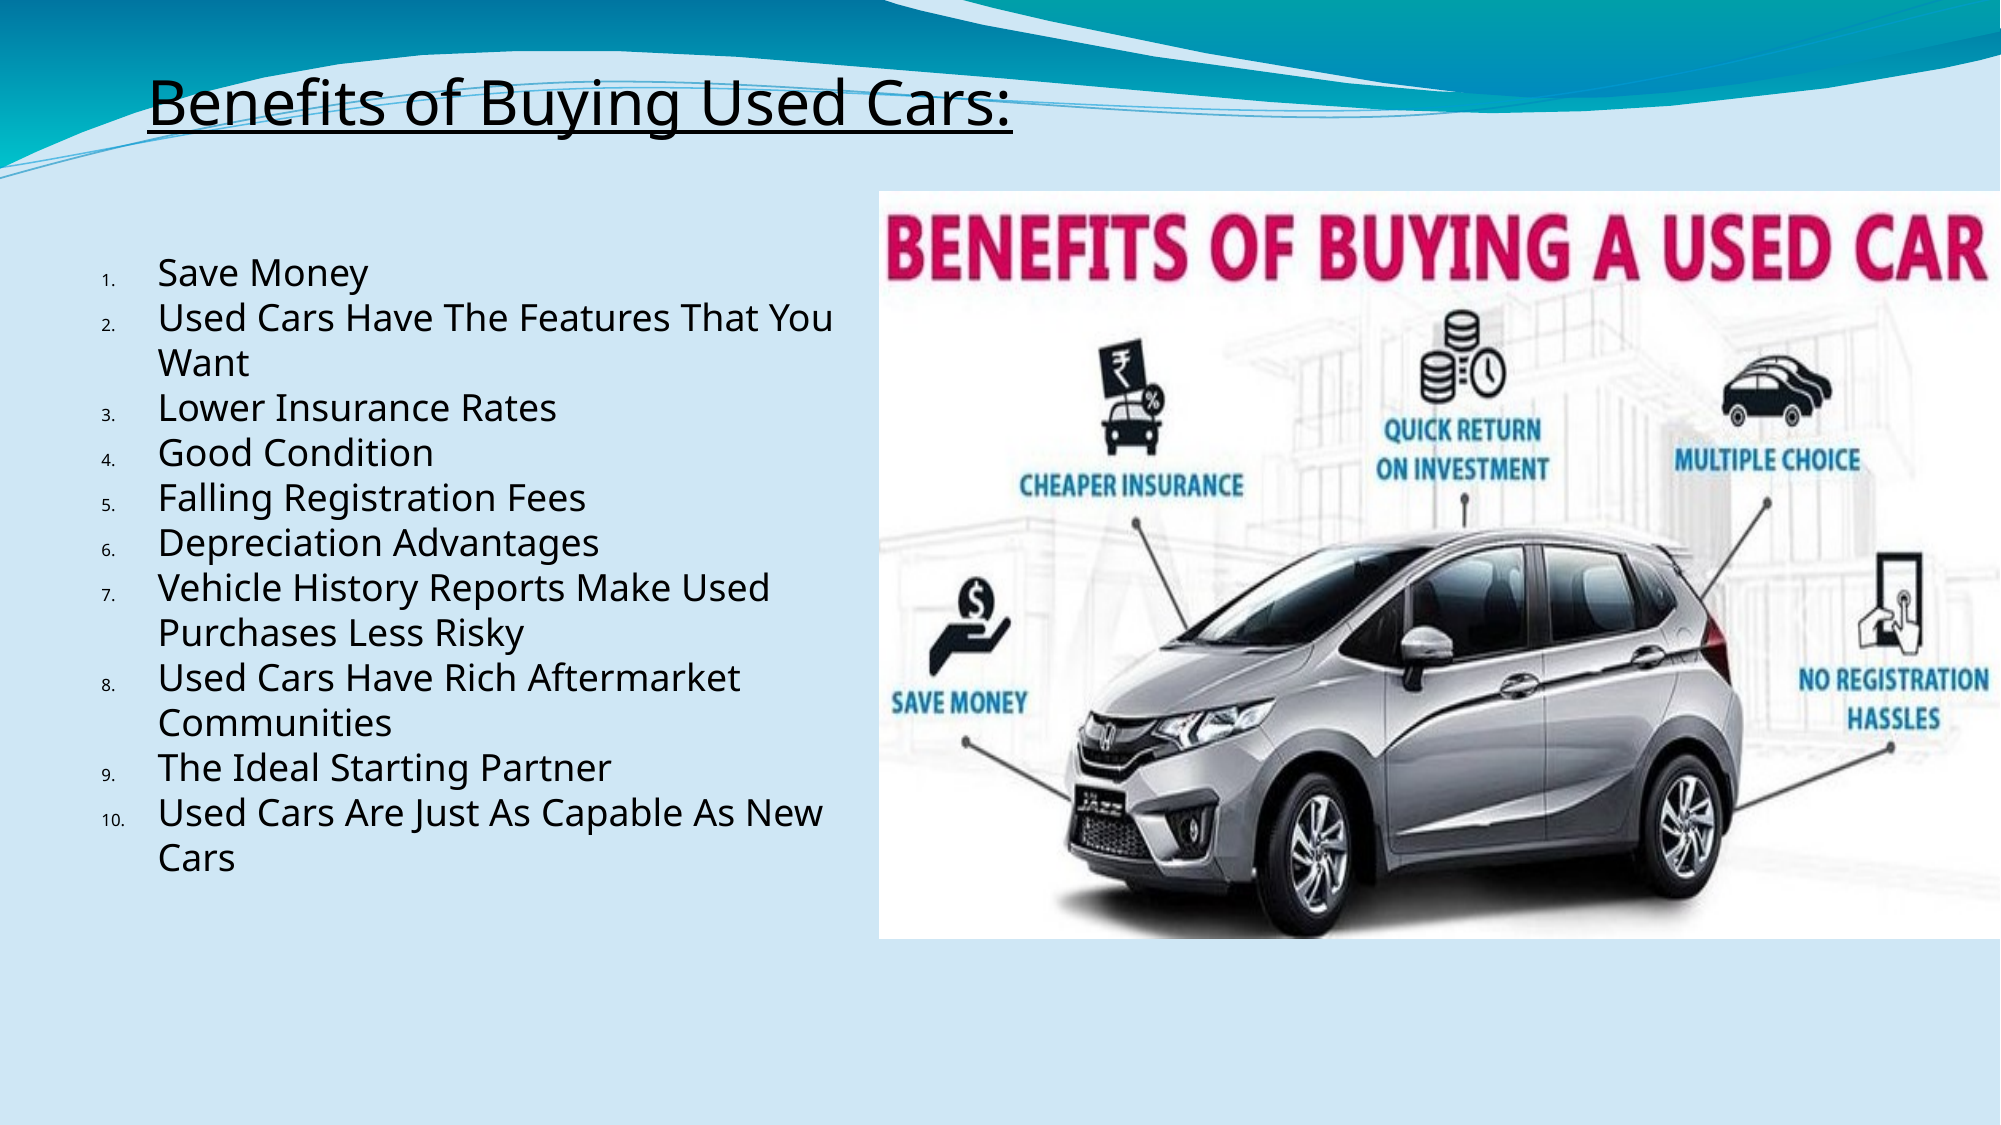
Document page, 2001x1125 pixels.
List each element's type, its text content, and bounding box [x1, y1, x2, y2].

picture [879, 191, 2000, 939]
text_box Benefits of Buying Used Cars: [132, 55, 2000, 145]
text_box Save Money Used Cars Have The Features That You Want Lower Insurance Rates Good Condition Falling Registration Fees Depreciation Advantages Vehicle History Reports Make Used Purchases Less Risky Used Cars Have Rich Aftermarket Communities The Ideal Starting Partner Used Cars Are Just As Capable As New Cars [86, 241, 927, 932]
